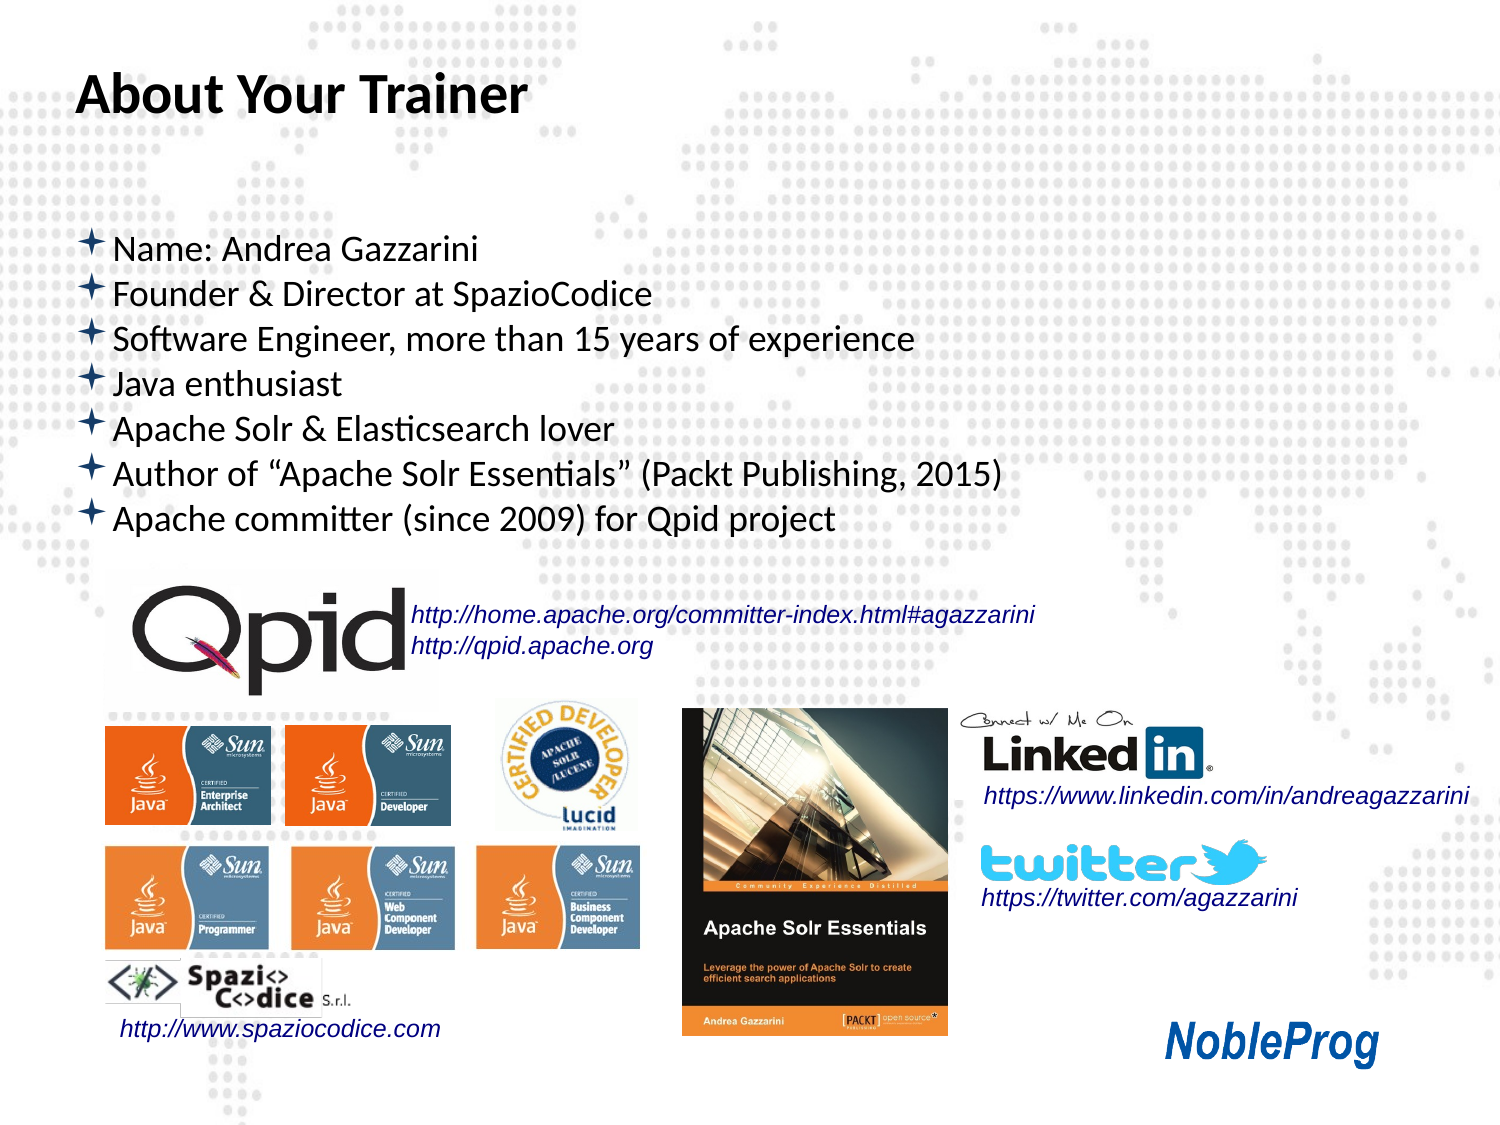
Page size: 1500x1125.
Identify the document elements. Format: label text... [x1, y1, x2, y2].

text_box https://twitter.com/agazzarini [966, 876, 1321, 919]
picture [105, 569, 439, 712]
picture [1153, 746, 1164, 771]
picture [1167, 745, 1194, 771]
text_box http://home.apache.org/committer-index.html#agazzarini [396, 593, 1162, 651]
picture [495, 698, 638, 831]
text_box Name: Andrea Gazzarini Founder & Director at SpazioCodice Software Engineer, more than 15 years of experience Java enthusiast Apache Solr & Elasticsearch lover Author of “Apache Solr Essentials” (Packt Publishing, 2015) Apache committer (since 2009) for Qpid project [75, 223, 1425, 921]
picture [1153, 735, 1163, 744]
text_box https://www.linkedin.com/in/andreagazzarini [969, 774, 1500, 817]
text_box About Your Trainer [75, 55, 1425, 181]
text_box http://qpid.apache.org [396, 651, 668, 667]
picture [105, 726, 271, 825]
picture [0, 0, 1500, 1125]
picture [285, 725, 451, 826]
picture [955, 704, 1216, 800]
picture [981, 839, 1267, 876]
text_box http://www.spaziocodice.com [105, 1007, 636, 1051]
